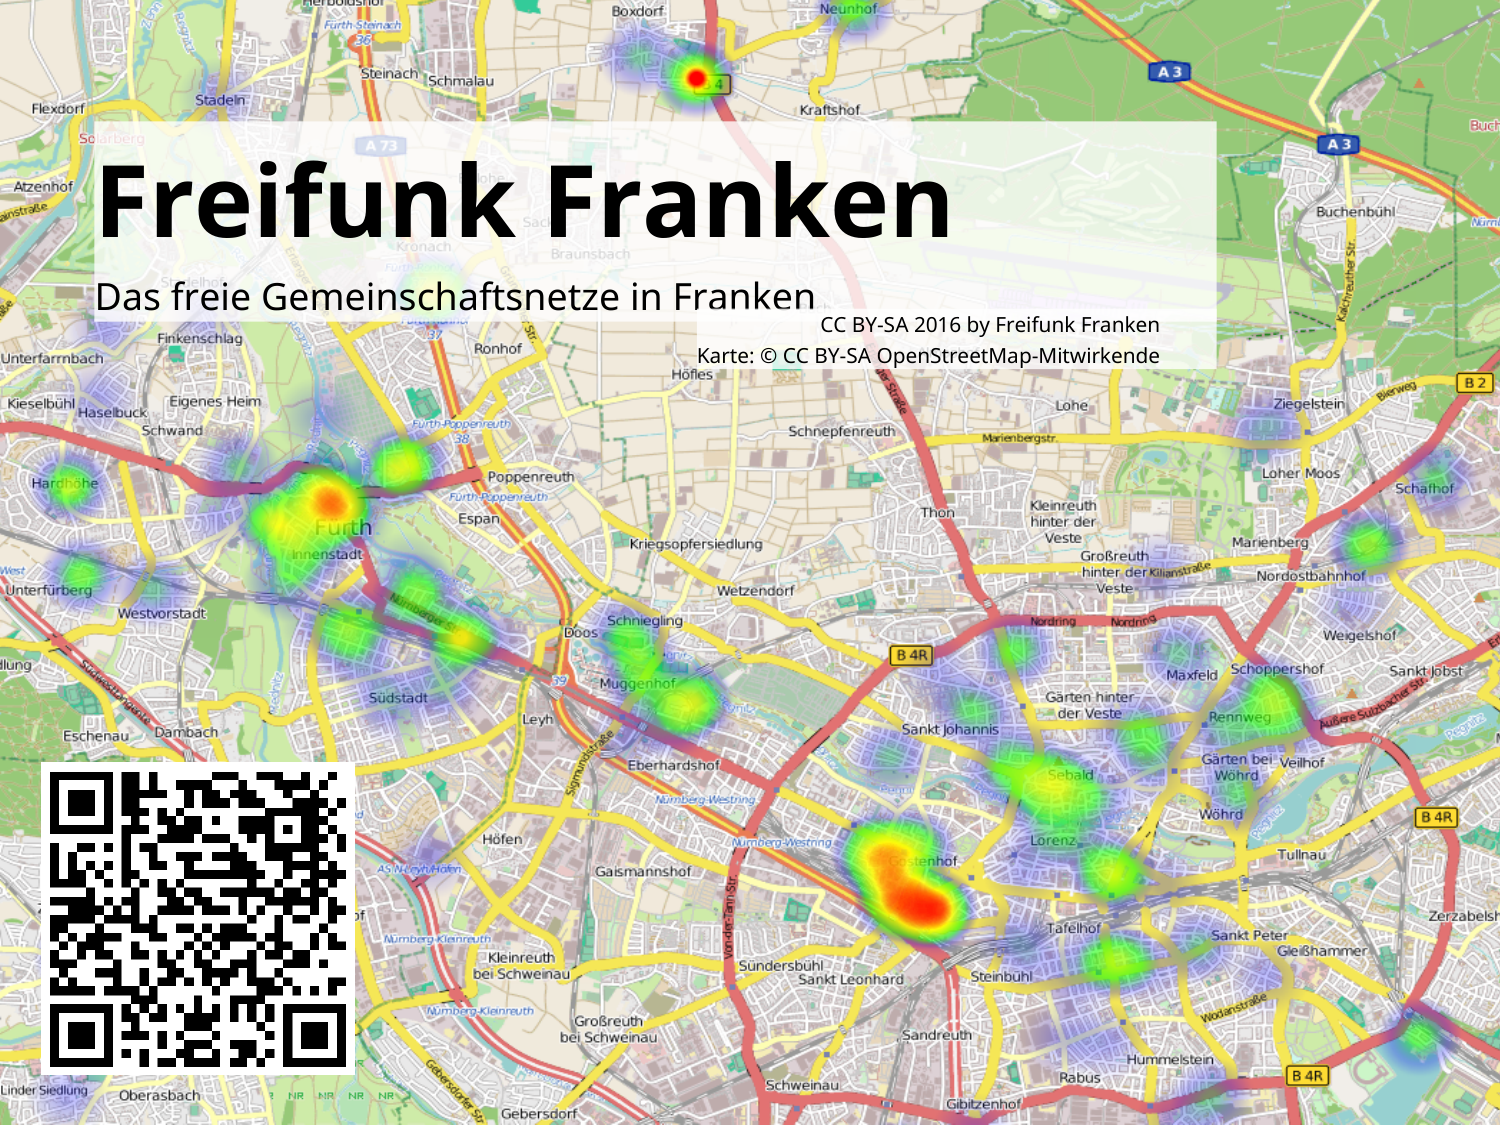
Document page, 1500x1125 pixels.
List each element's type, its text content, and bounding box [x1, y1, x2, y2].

text_box Freifunk Franken Das freie Gemeinschaftsnetze in Franken [94, 121, 1217, 309]
text_box CC BY-SA 2016 by Freifunk Franken Karte: © CC BY-SA OpenStreetMap-Mitwirkende [696, 308, 1217, 368]
picture [0, 0, 1500, 1125]
